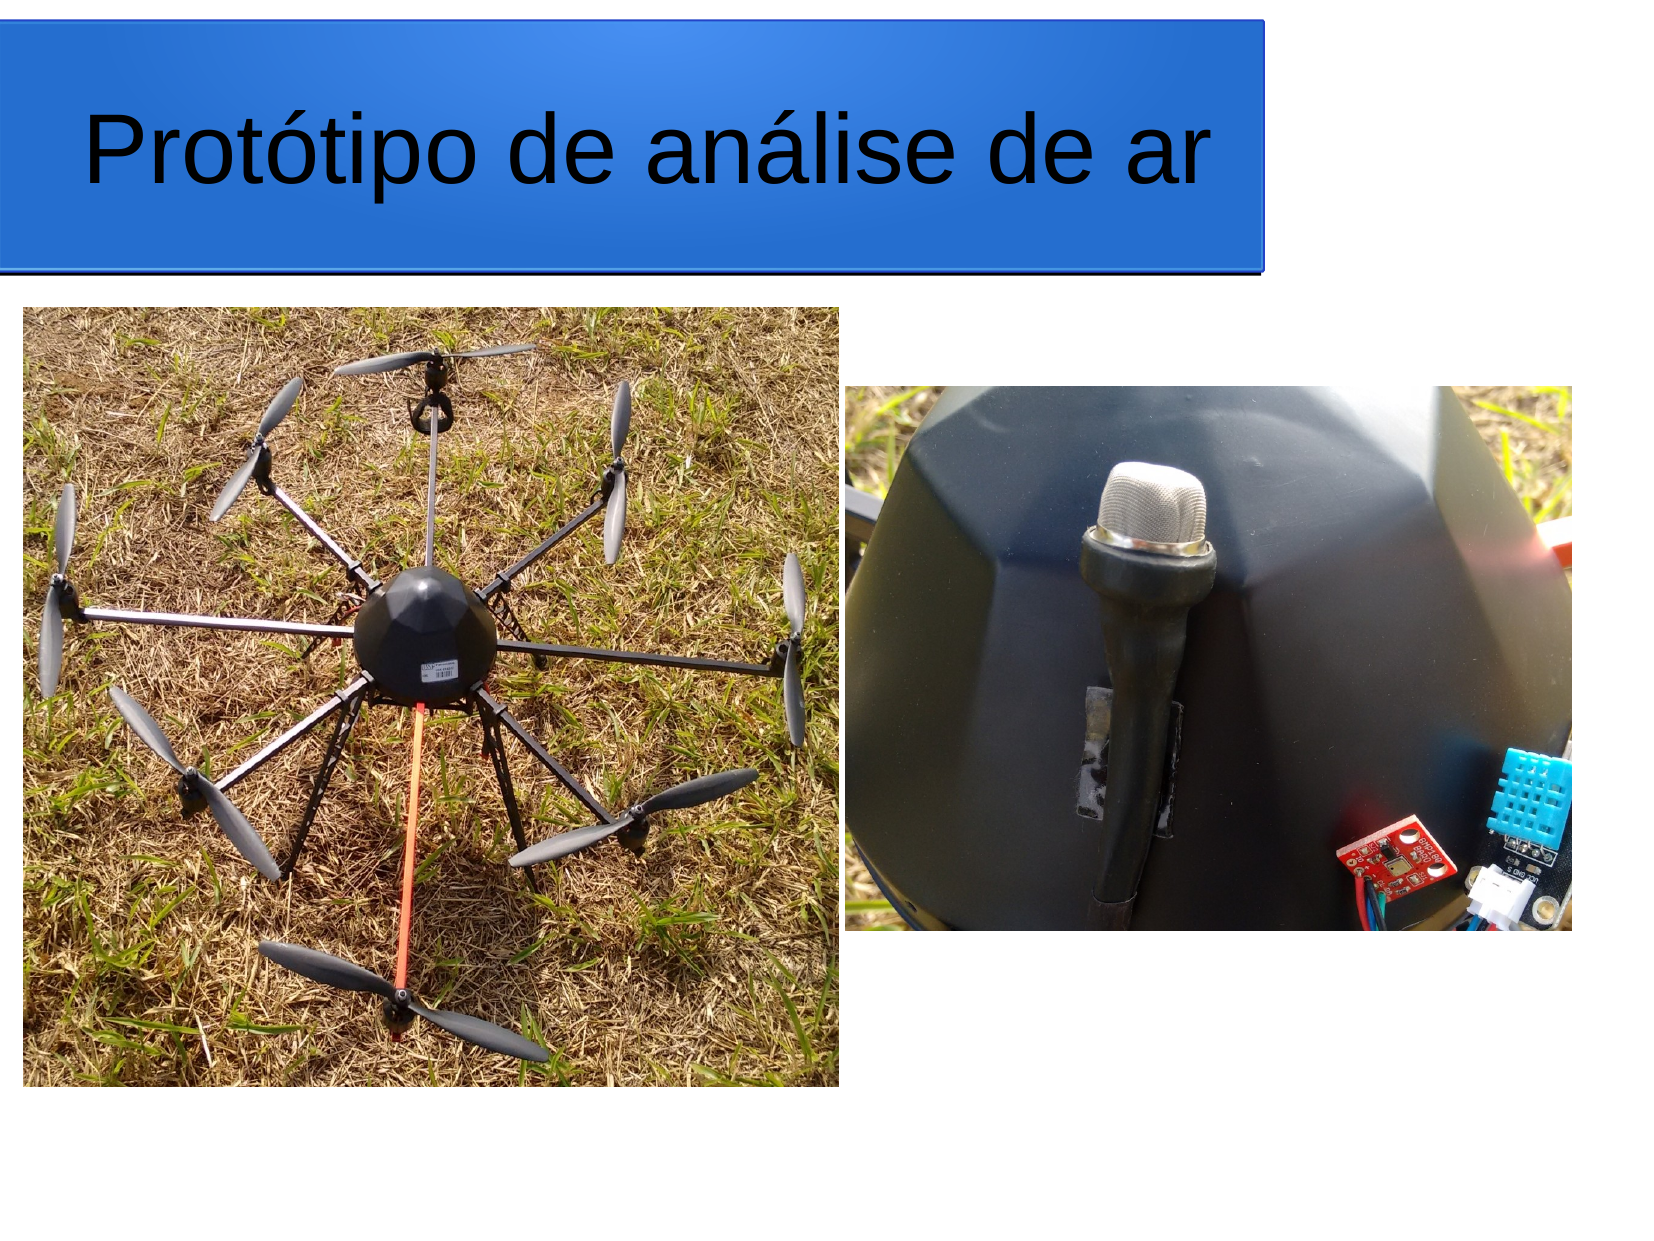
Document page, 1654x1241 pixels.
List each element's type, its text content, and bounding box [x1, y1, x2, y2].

title Protótipo de análise de ar [82, 47, 1235, 252]
picture [23, 307, 839, 1087]
picture [845, 386, 1572, 931]
